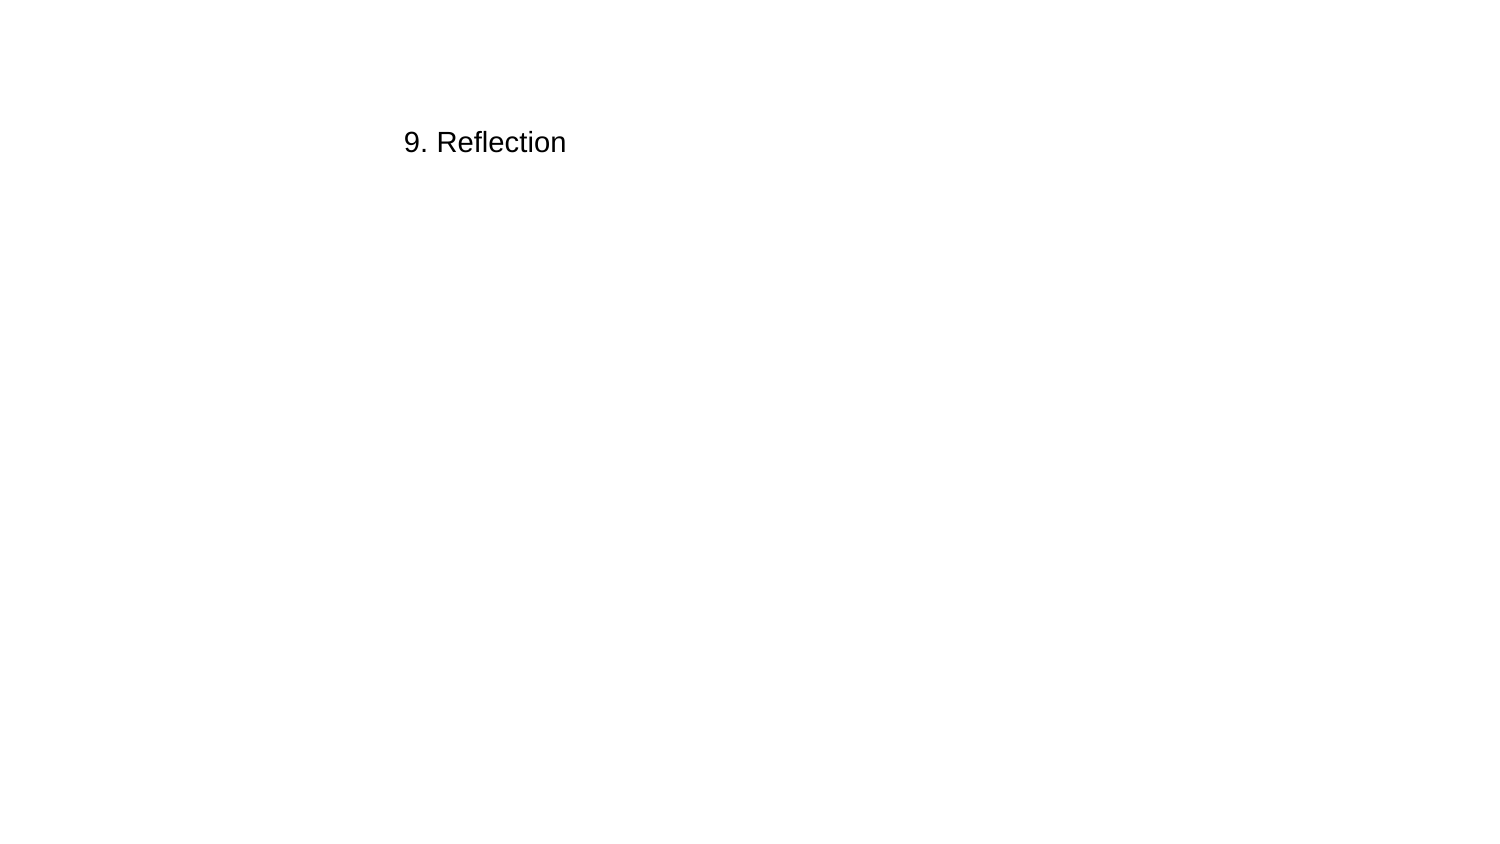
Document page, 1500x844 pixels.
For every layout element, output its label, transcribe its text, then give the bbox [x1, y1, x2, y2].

title 9. Reflection [389, 103, 1428, 357]
